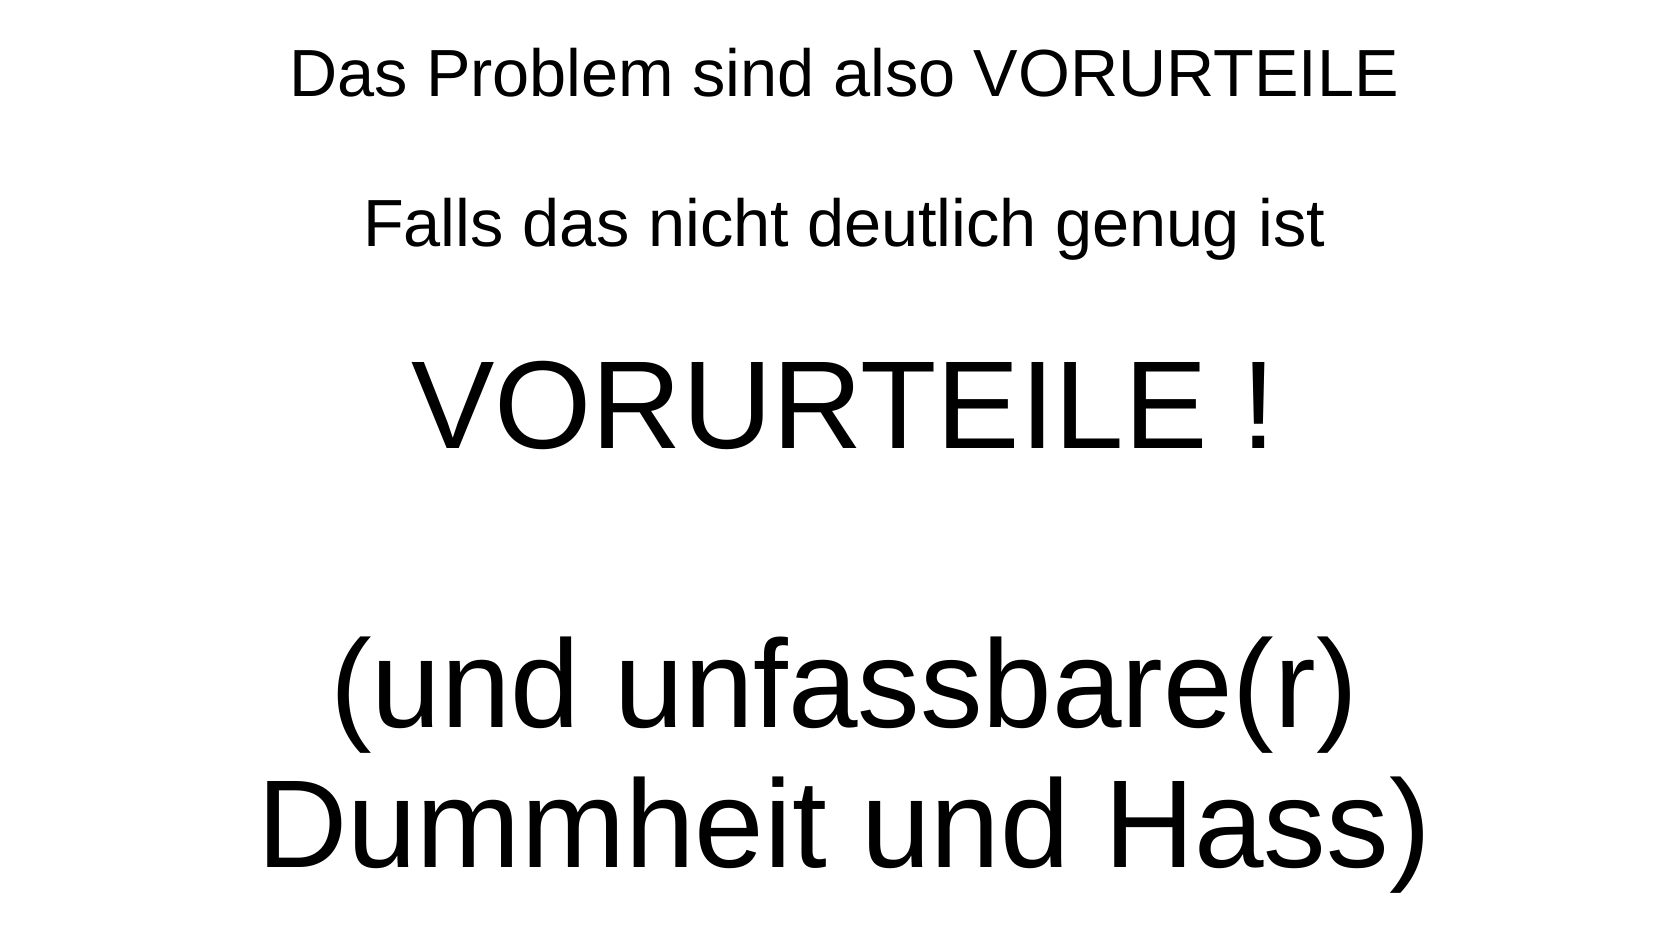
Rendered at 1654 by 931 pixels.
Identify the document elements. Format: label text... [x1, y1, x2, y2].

subtitle Das Problem sind also VORURTEILE Falls das nicht deutlich genug ist VORURTEILE ! (und unfassbare(r) Dummheit und Hass) [82, 35, 1571, 895]
